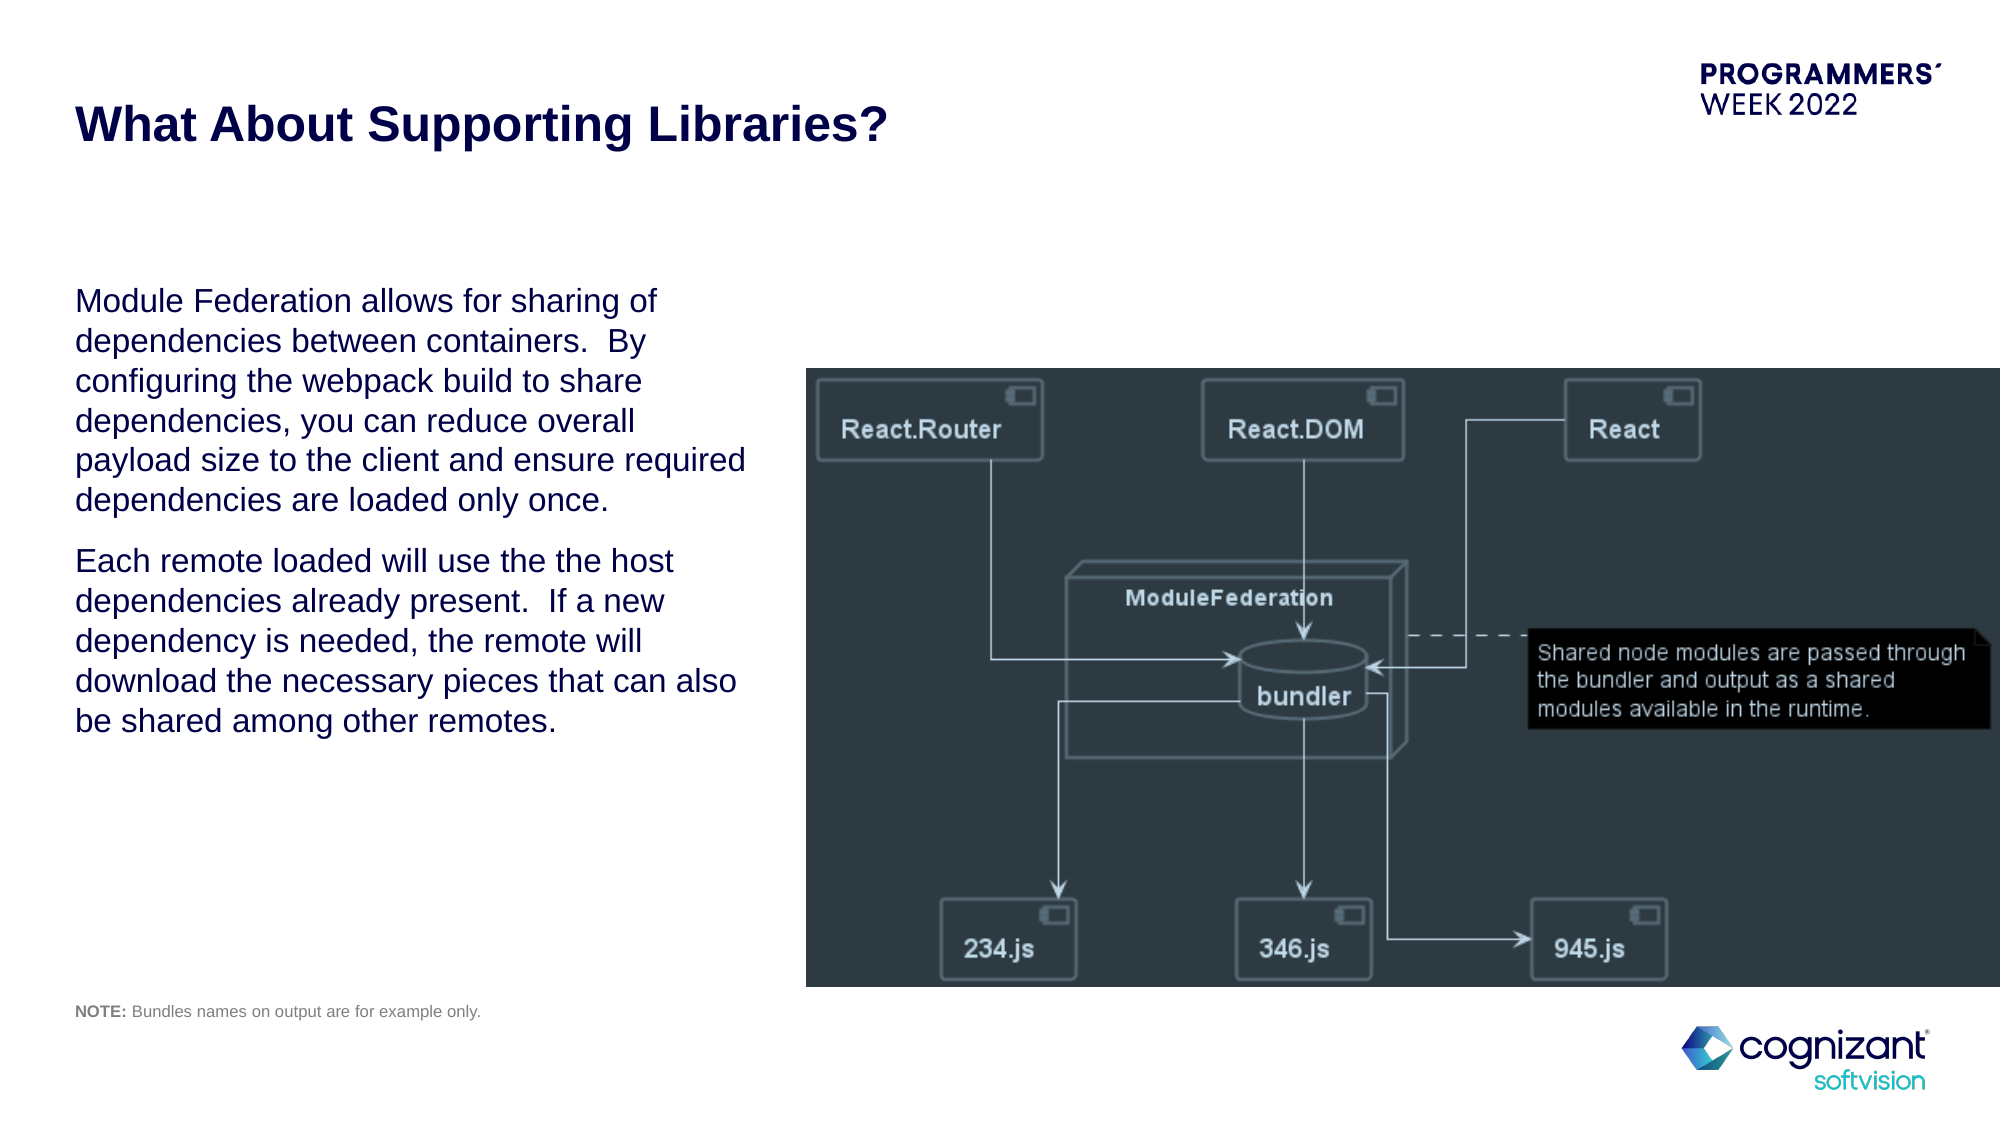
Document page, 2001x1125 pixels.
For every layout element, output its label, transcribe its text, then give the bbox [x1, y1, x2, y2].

picture [806, 368, 2000, 987]
picture [1663, 1005, 1949, 1110]
list NOTE: Bundles names on output are for example only. [75, 963, 750, 1022]
title What About Supporting Libraries? [75, 91, 1940, 280]
list Module Federation allows for sharing of dependencies between containers. By configuring the webpack build to share dependencies, you can reduce overall payload size to the client and ensure required dependencies are loaded only once. Each remote loaded will use the the host dependencies already present. If a new dependency is needed, the remote will download the necessary pieces that can also be shared among other remotes. [75, 280, 750, 929]
picture [1677, 54, 1942, 129]
